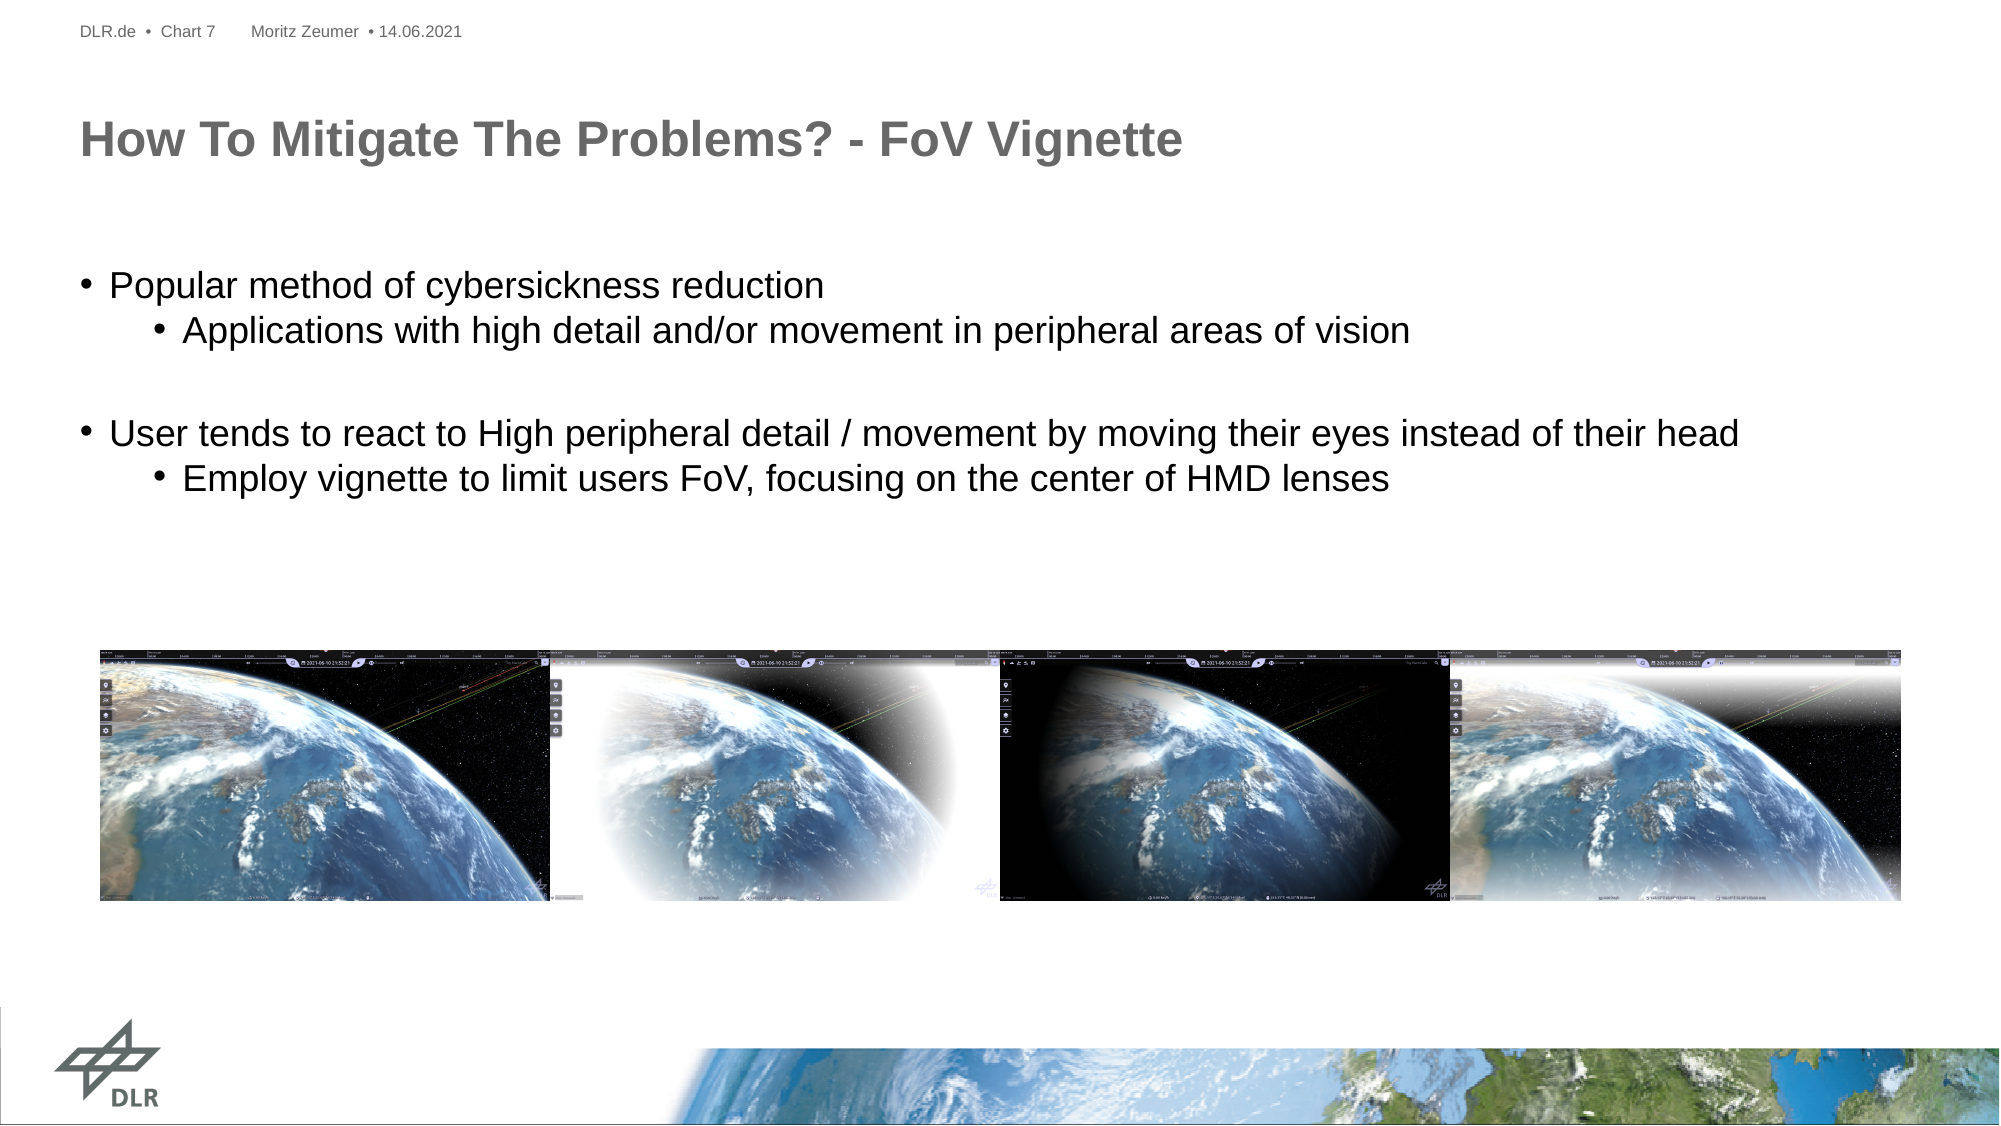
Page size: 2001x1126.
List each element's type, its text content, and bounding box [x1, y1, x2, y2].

text_box How To Mitigate The Problems? - FoV Vignette [79, 106, 1921, 228]
text_box Moritz Zeumer • 14.06.2021 [251, 20, 1921, 45]
picture [100, 650, 1901, 901]
text_box DLR.de • Chart <number> [79, 20, 251, 45]
text_box Popular method of cybersickness reduction Applications with high detail and/or movement in peripheral areas of vision User tends to react to High peripheral detail / movement by moving their eyes instead of their head Employ vignette to limit users FoV, focusing on the center of HMD lenses [79, 261, 1921, 973]
